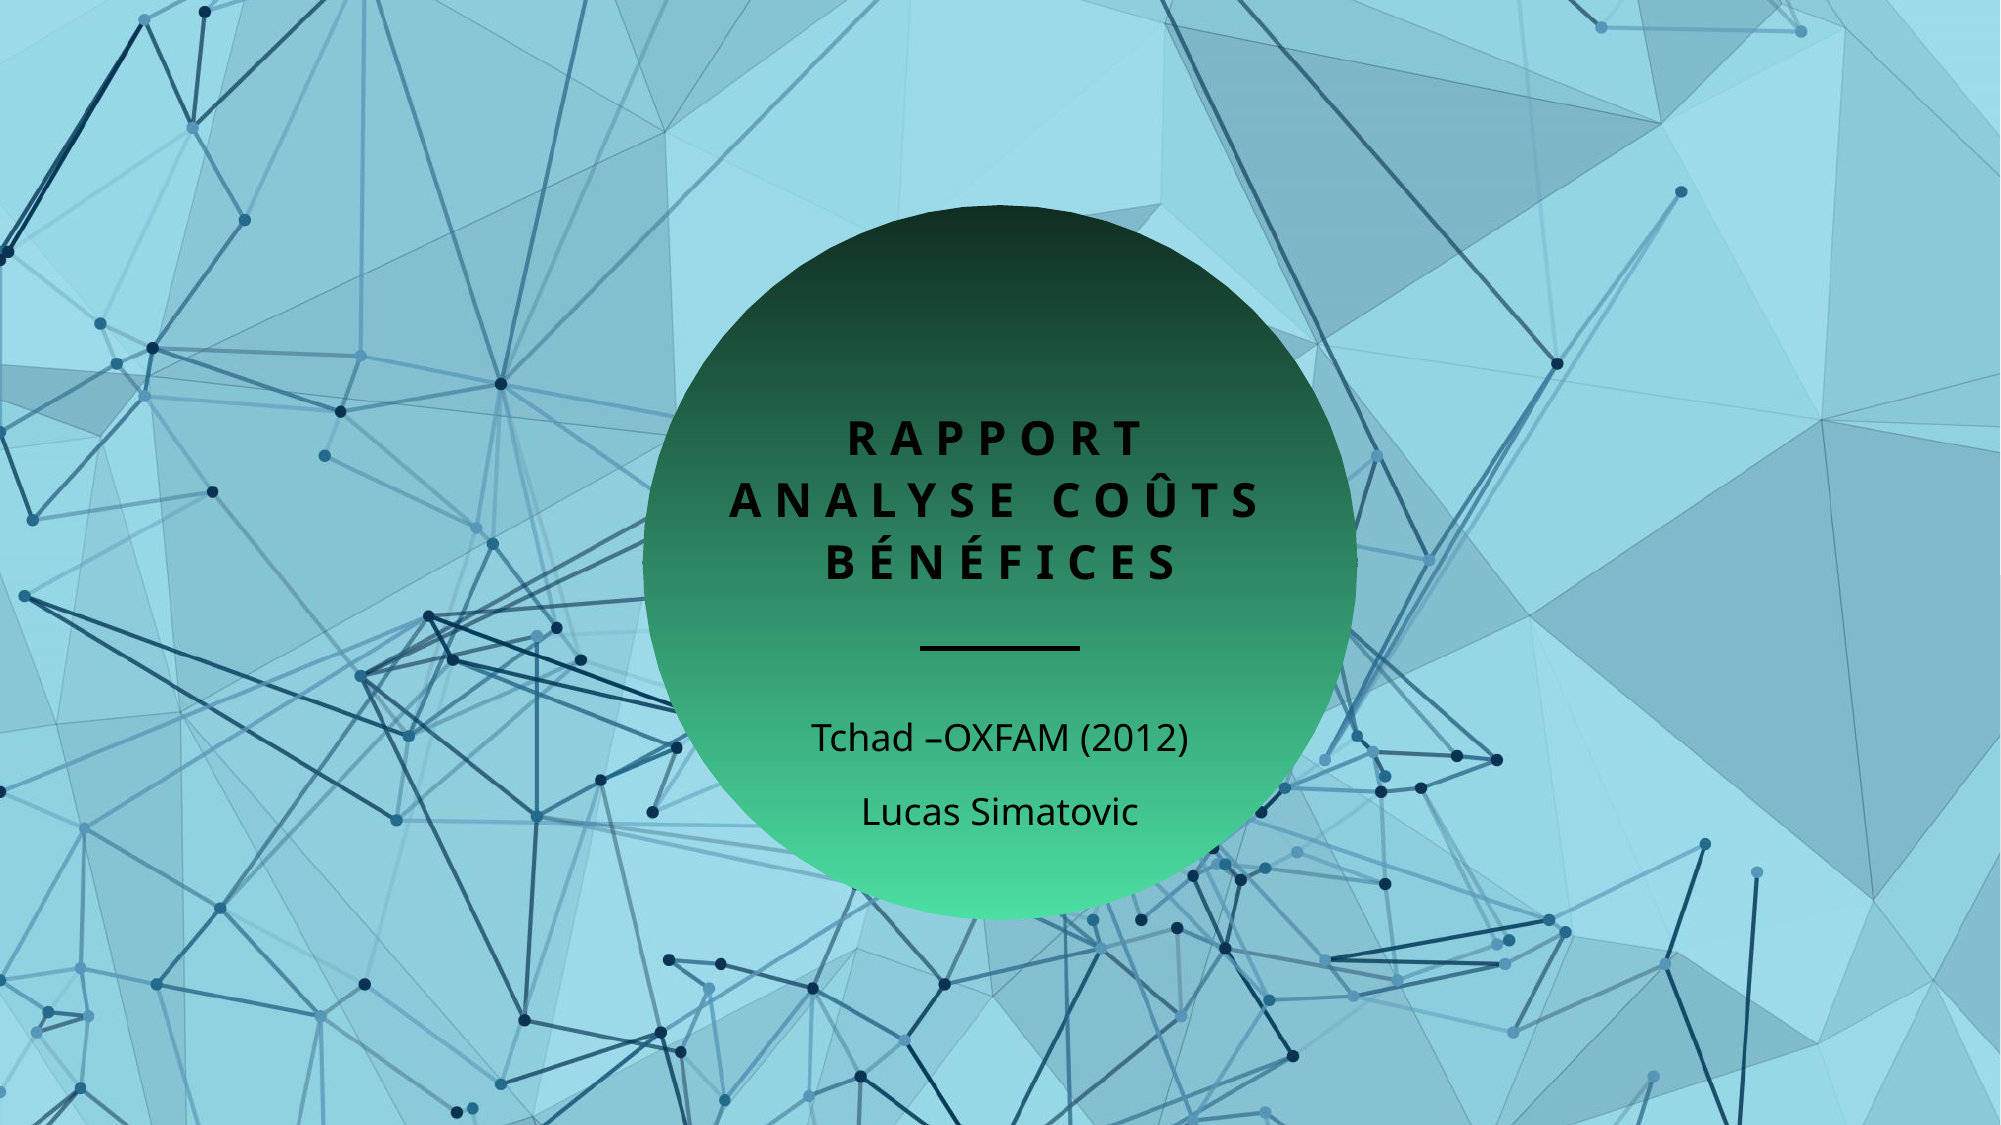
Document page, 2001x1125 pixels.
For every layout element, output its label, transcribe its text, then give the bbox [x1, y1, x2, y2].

text_box [642, 205, 1358, 818]
title Rapport Analyse coûts Bénéfices [710, 362, 1291, 597]
subtitle Tchad –OXFAM (2012) Lucas Simatovic [750, 697, 1251, 842]
text_box [777, 842, 1223, 920]
picture [0, 0, 2000, 1125]
